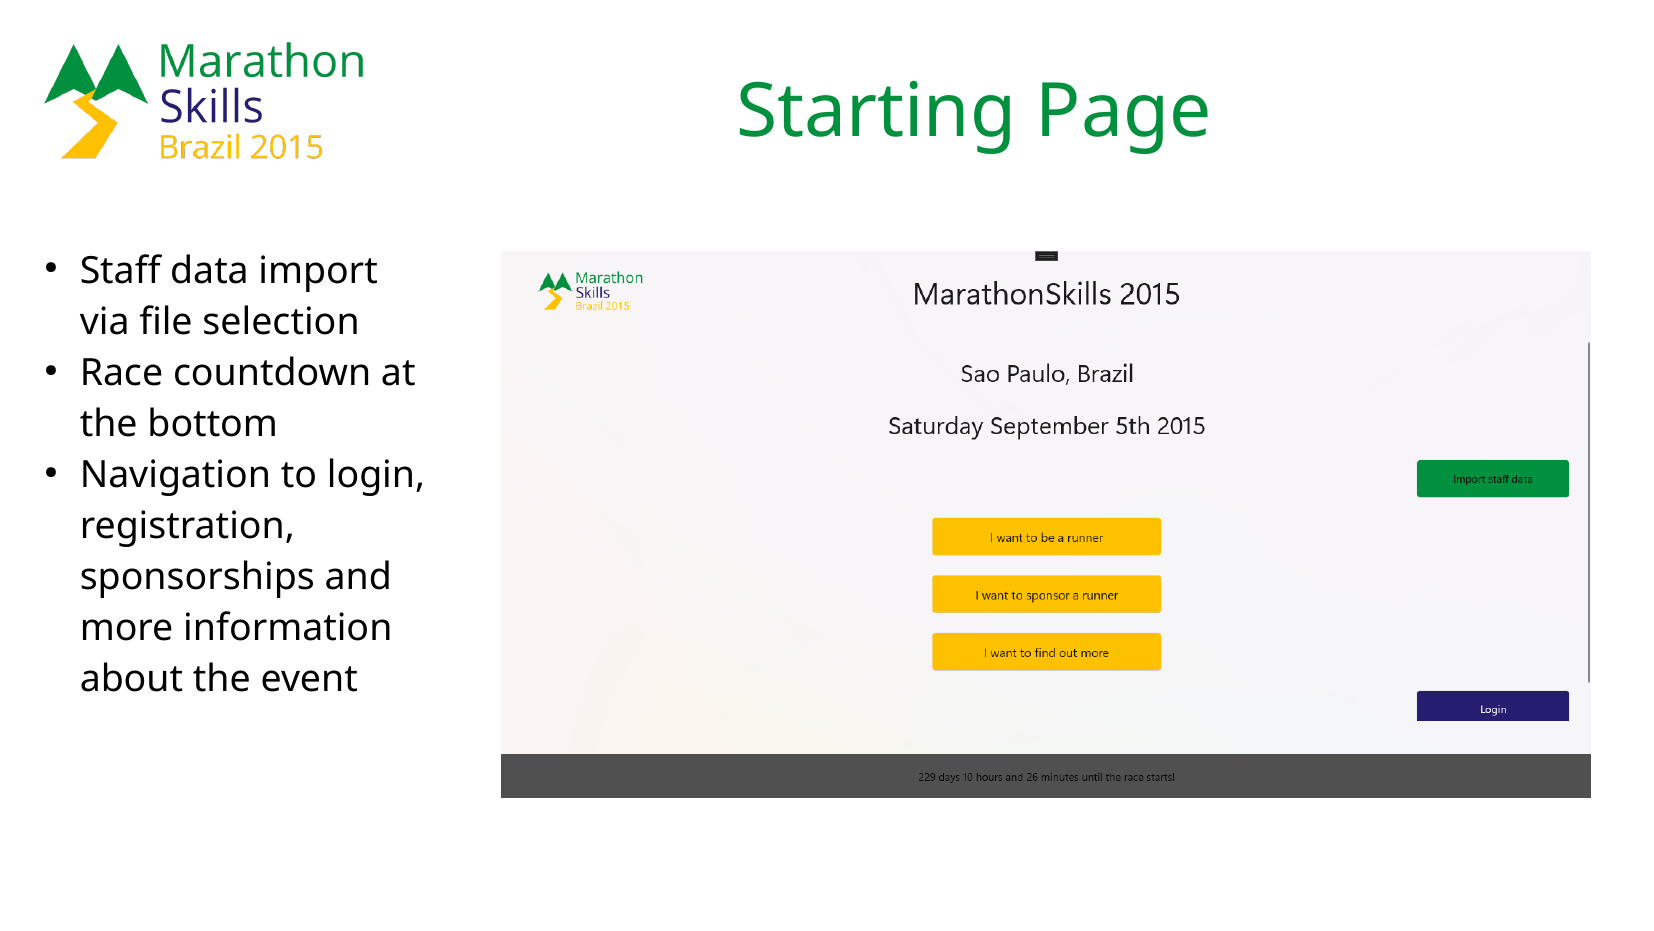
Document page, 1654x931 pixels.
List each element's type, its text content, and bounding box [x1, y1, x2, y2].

text_box Staff data import via file selection Race countdown at the bottom Navigation to login, registration, sponsorships and more information about the event [29, 236, 443, 827]
title Starting Page [413, 29, 1536, 185]
picture [501, 251, 1591, 798]
picture [29, 29, 384, 173]
